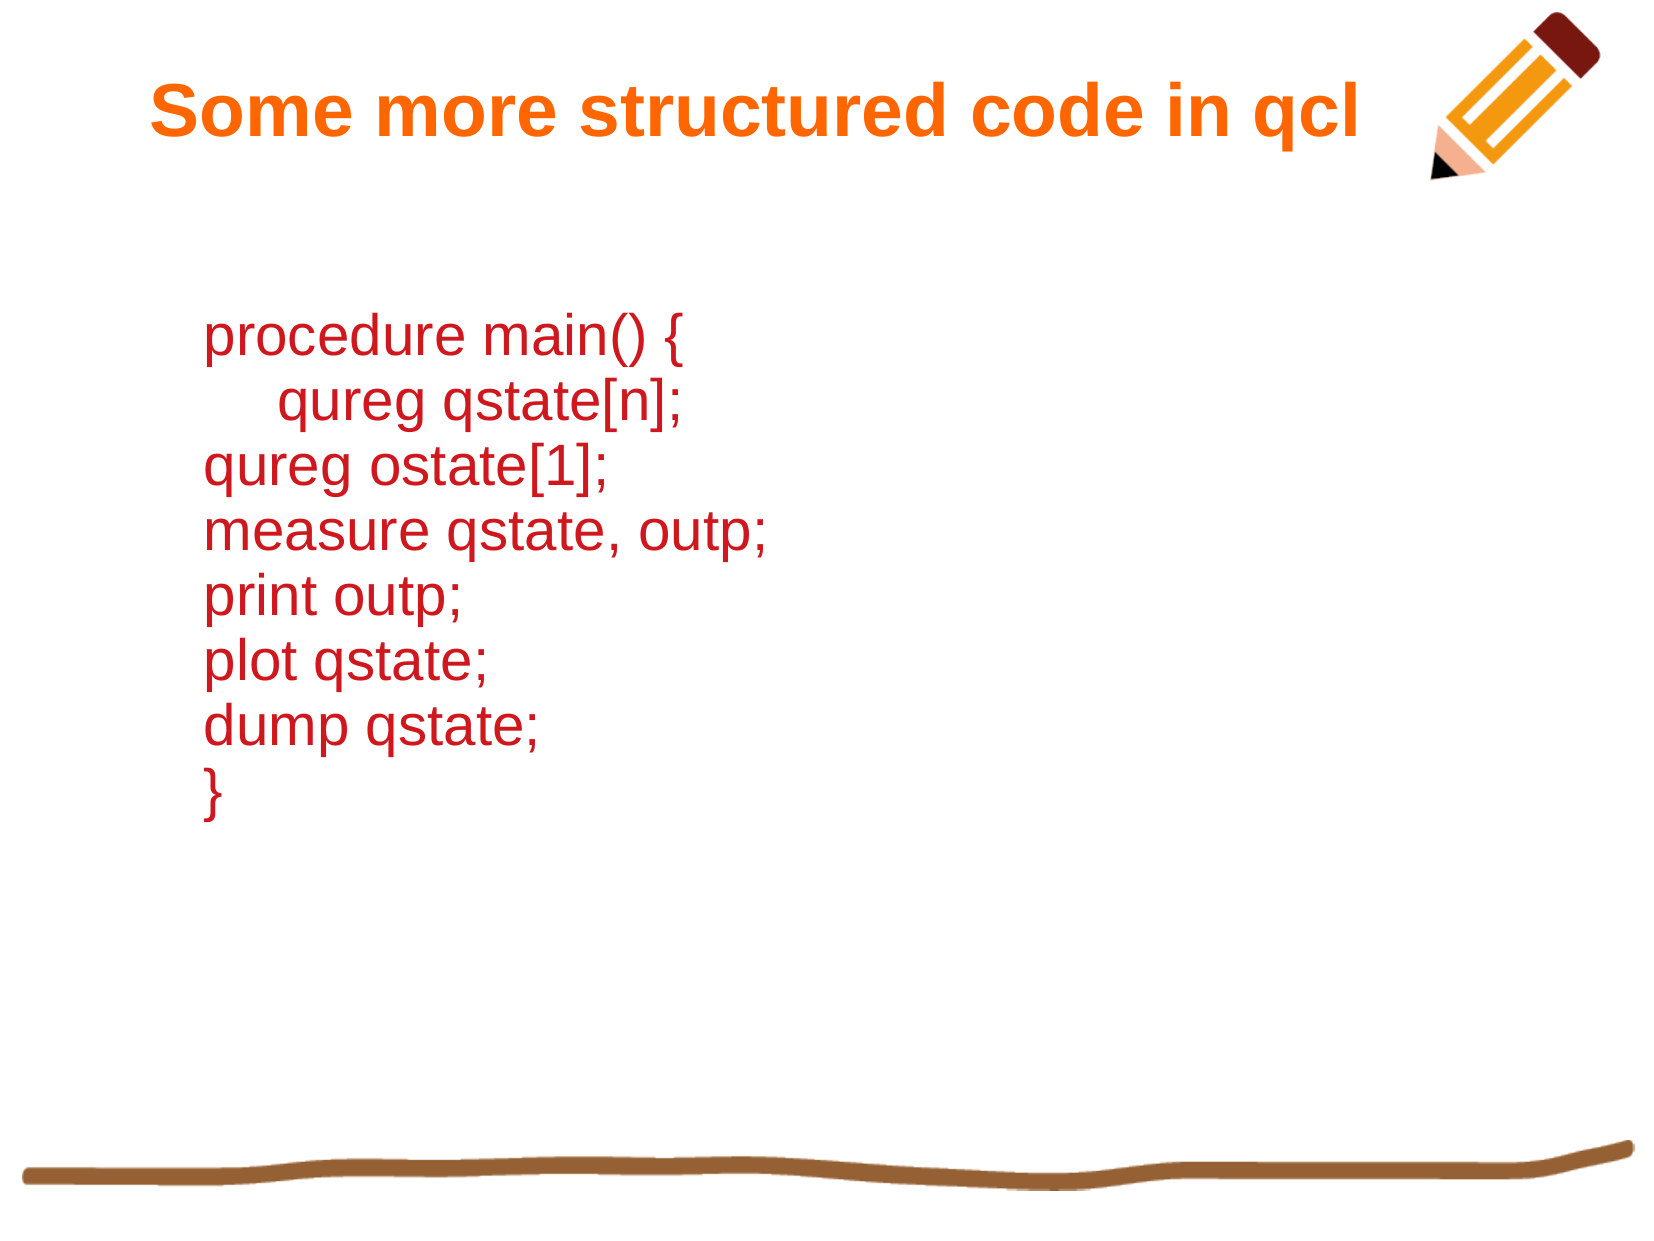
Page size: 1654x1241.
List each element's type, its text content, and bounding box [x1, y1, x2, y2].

picture [22, 1140, 1635, 1191]
text_box procedure main() { qureg qstate[n]; qureg ostate[1]; measure qstate, outp; print outp; plot qstate; dump qstate; } [188, 295, 1394, 831]
picture [1430, 12, 1601, 181]
title Some more structured code in qcl [82, 49, 1430, 172]
